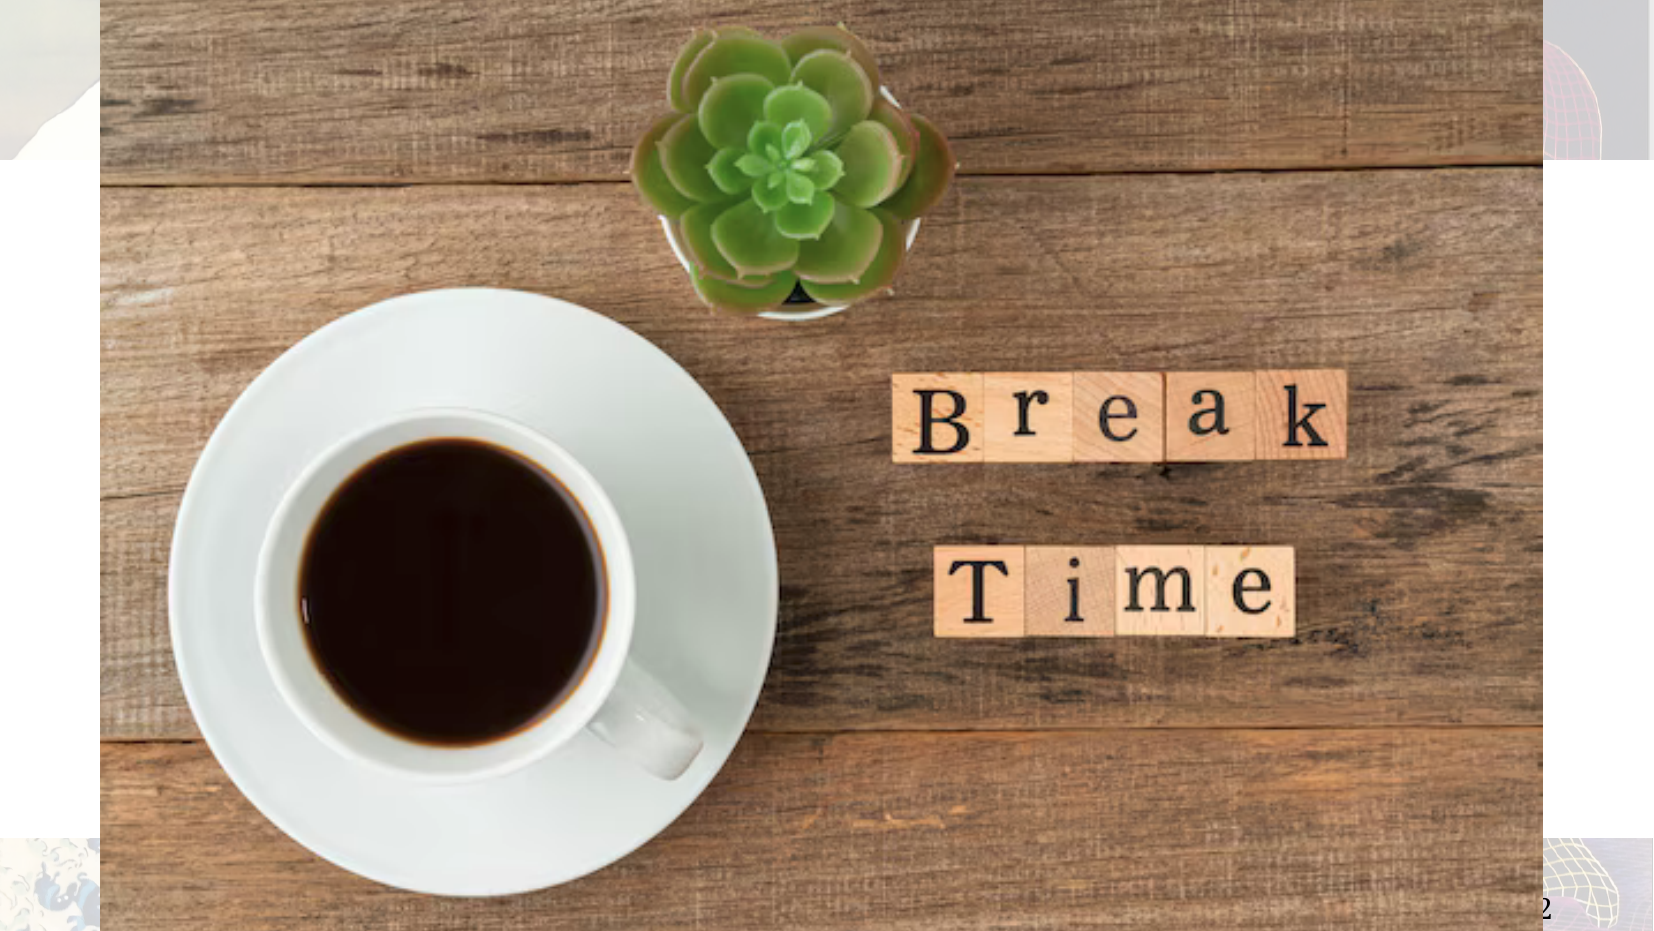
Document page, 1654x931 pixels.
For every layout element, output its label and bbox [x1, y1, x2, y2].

picture [100, 0, 1543, 931]
